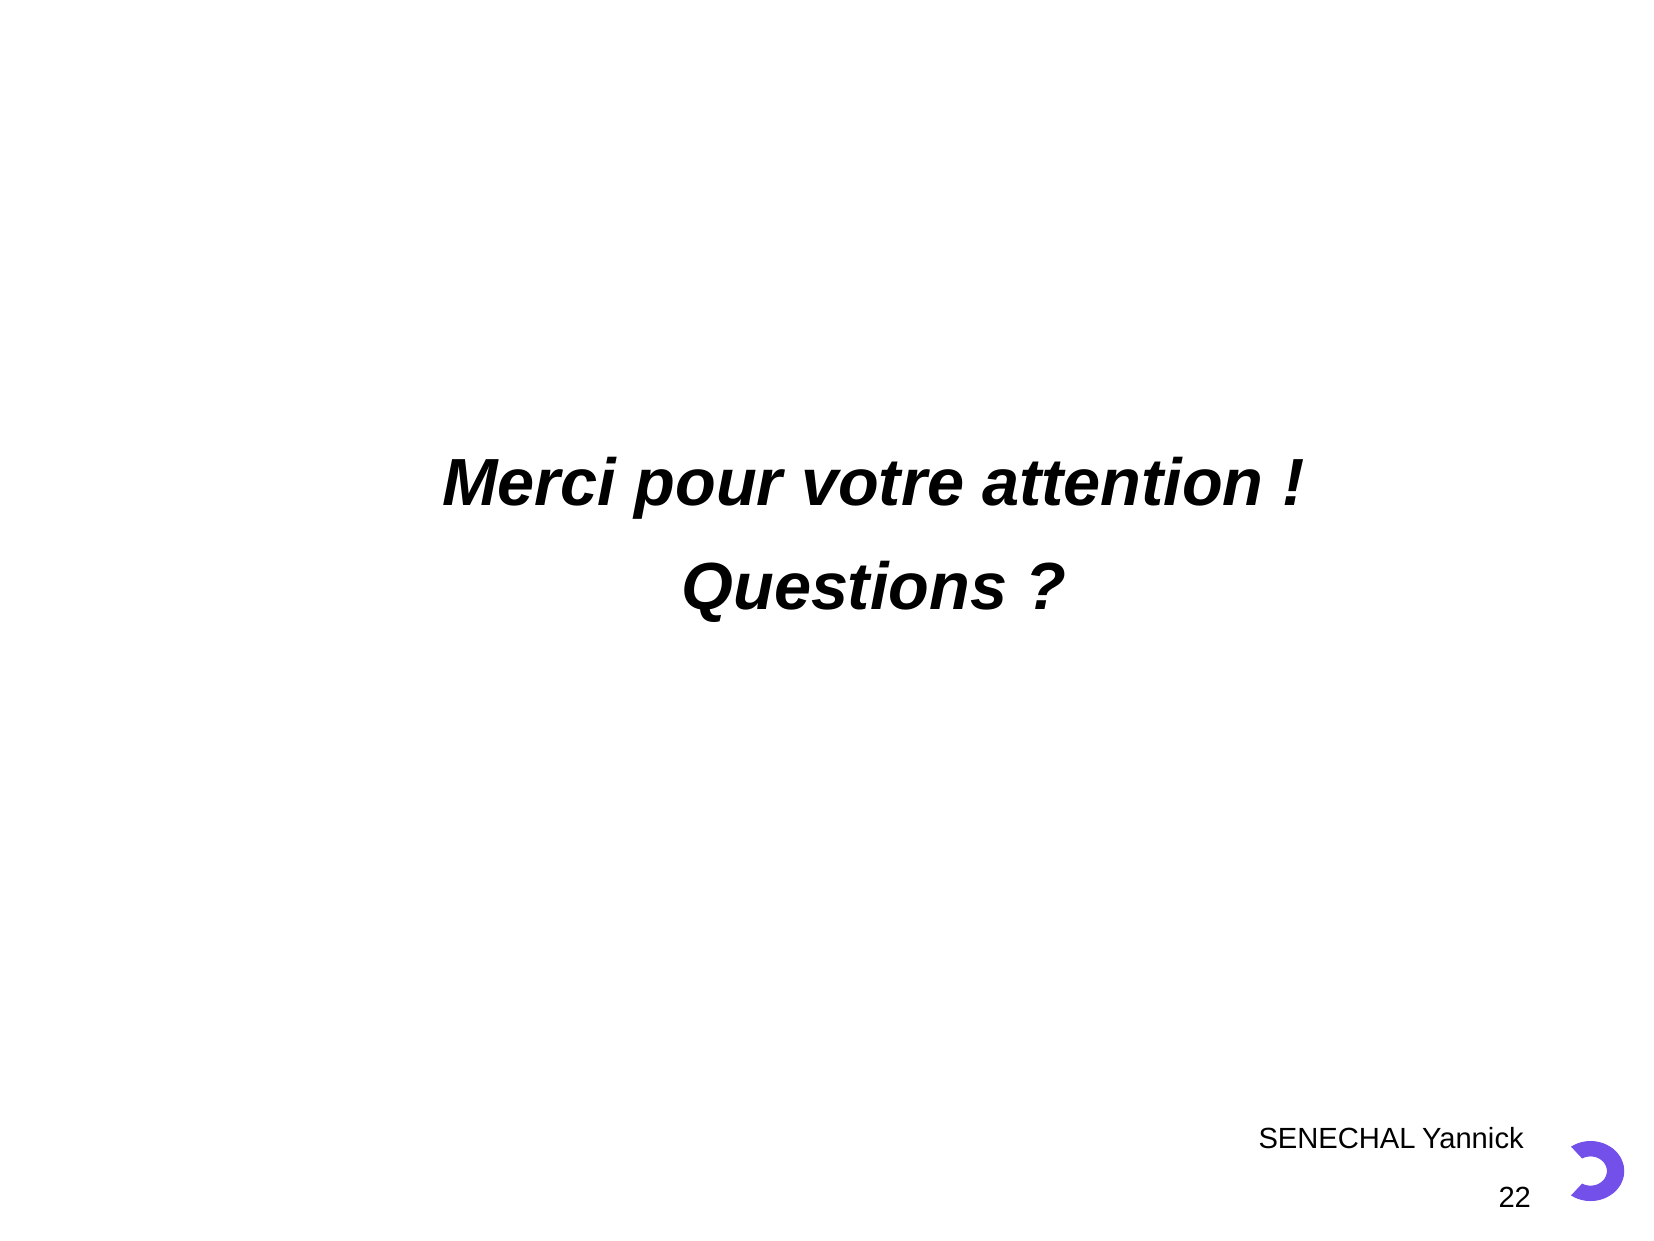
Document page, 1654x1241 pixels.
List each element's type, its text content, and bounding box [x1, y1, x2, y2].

picture [1539, 1125, 1642, 1217]
list Merci pour votre attention ! Questions ? [94, 236, 1583, 1055]
